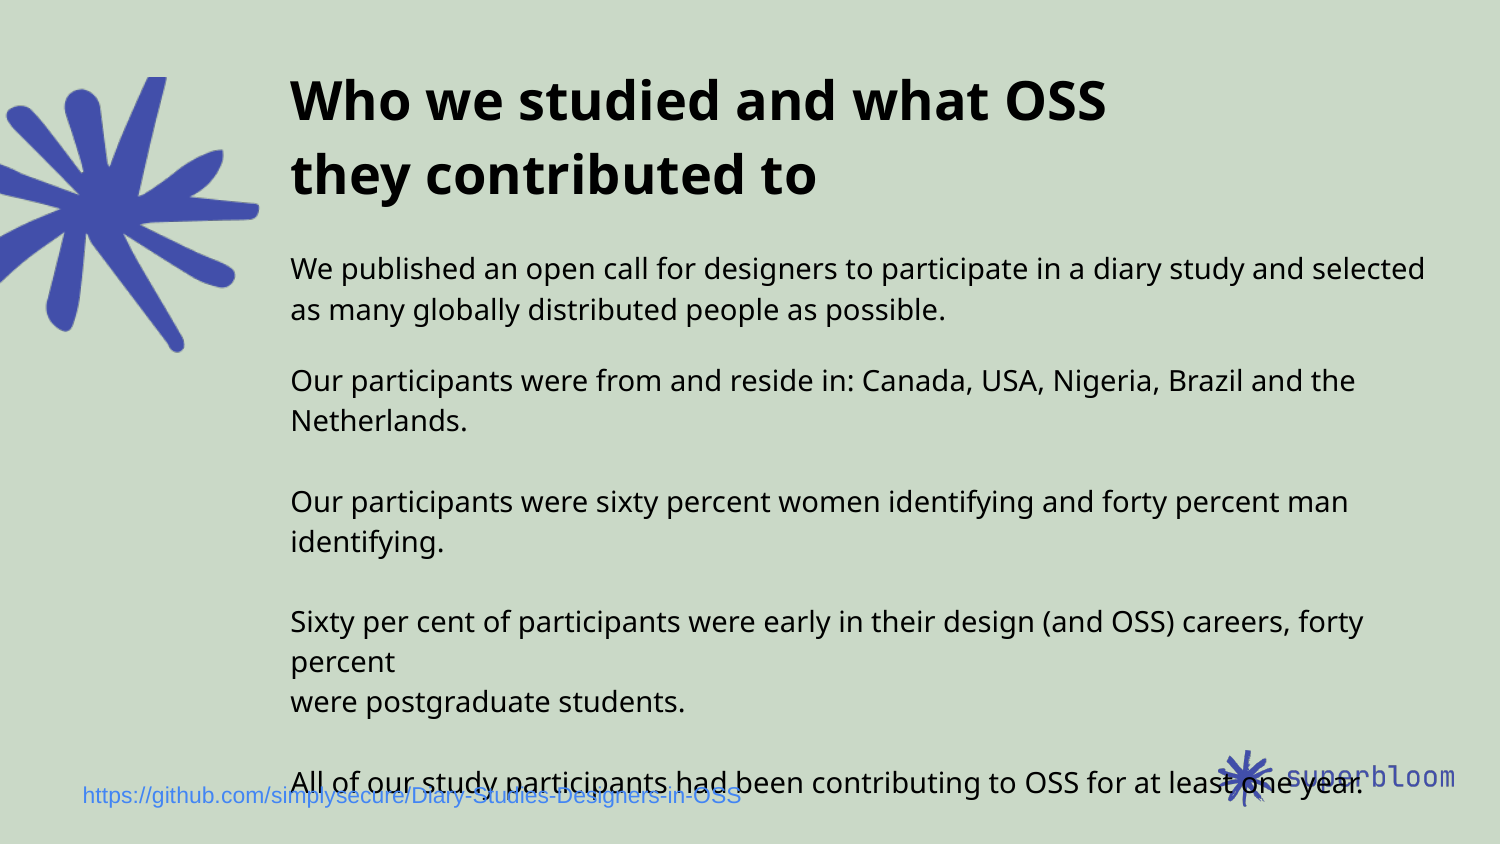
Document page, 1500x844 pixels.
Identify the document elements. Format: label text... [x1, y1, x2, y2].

text_box https://github.com/simplysecure/Diary-Studies-Designers-in-OSS [67, 765, 786, 824]
picture [0, 77, 300, 373]
text_box We published an open call for designers to participate in a diary study and selected as many globally distributed people as possible. Our participants were from and reside in: Canada, USA, Nigeria, Brazil and the Netherlands. Our participants were sixty percent women identifying and forty percent man identifying. Sixty per cent of participants were early in their design (and OSS) careers, forty percent were postgraduate students. All of our study participants had been contributing to OSS for at least one year. [275, 230, 1475, 815]
text_box Who we studied and what OSS they contributed to [275, 41, 1194, 221]
